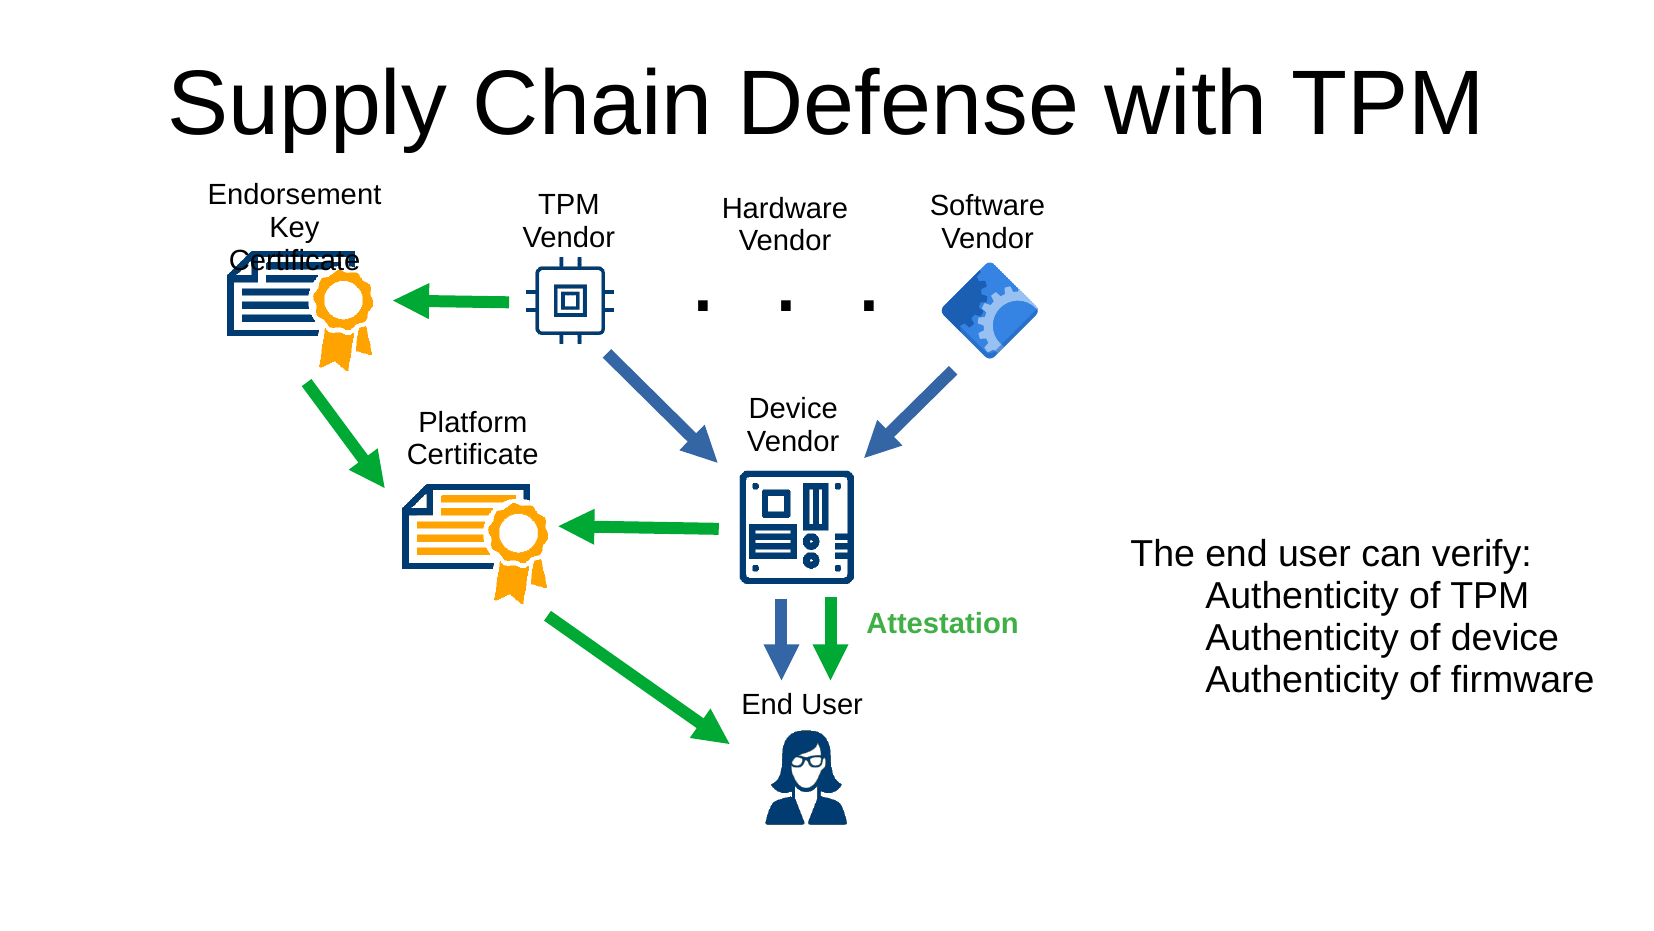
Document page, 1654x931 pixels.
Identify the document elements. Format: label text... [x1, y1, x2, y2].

text_box Hardware Vendor [707, 184, 864, 213]
picture [937, 262, 1043, 364]
text_box . . . [674, 213, 907, 373]
title Supply Chain Defense with TPM [82, 25, 1571, 181]
picture [765, 730, 847, 825]
text_box The end user can verify: Authenticity of TPM Authenticity of device Authenticity of firmware [1115, 525, 1610, 709]
picture [526, 261, 614, 344]
text_box Attestation [851, 600, 1034, 648]
picture [227, 252, 373, 383]
text_box Platform Certificate [392, 398, 564, 491]
text_box Software Vendor [915, 181, 1061, 262]
text_box Endorsement Key Certificate [192, 170, 413, 252]
text_box TPM Vendor [507, 180, 631, 261]
text_box End User [726, 680, 879, 728]
text_box Device Vendor [732, 384, 855, 466]
picture [733, 464, 860, 590]
picture [402, 491, 548, 616]
